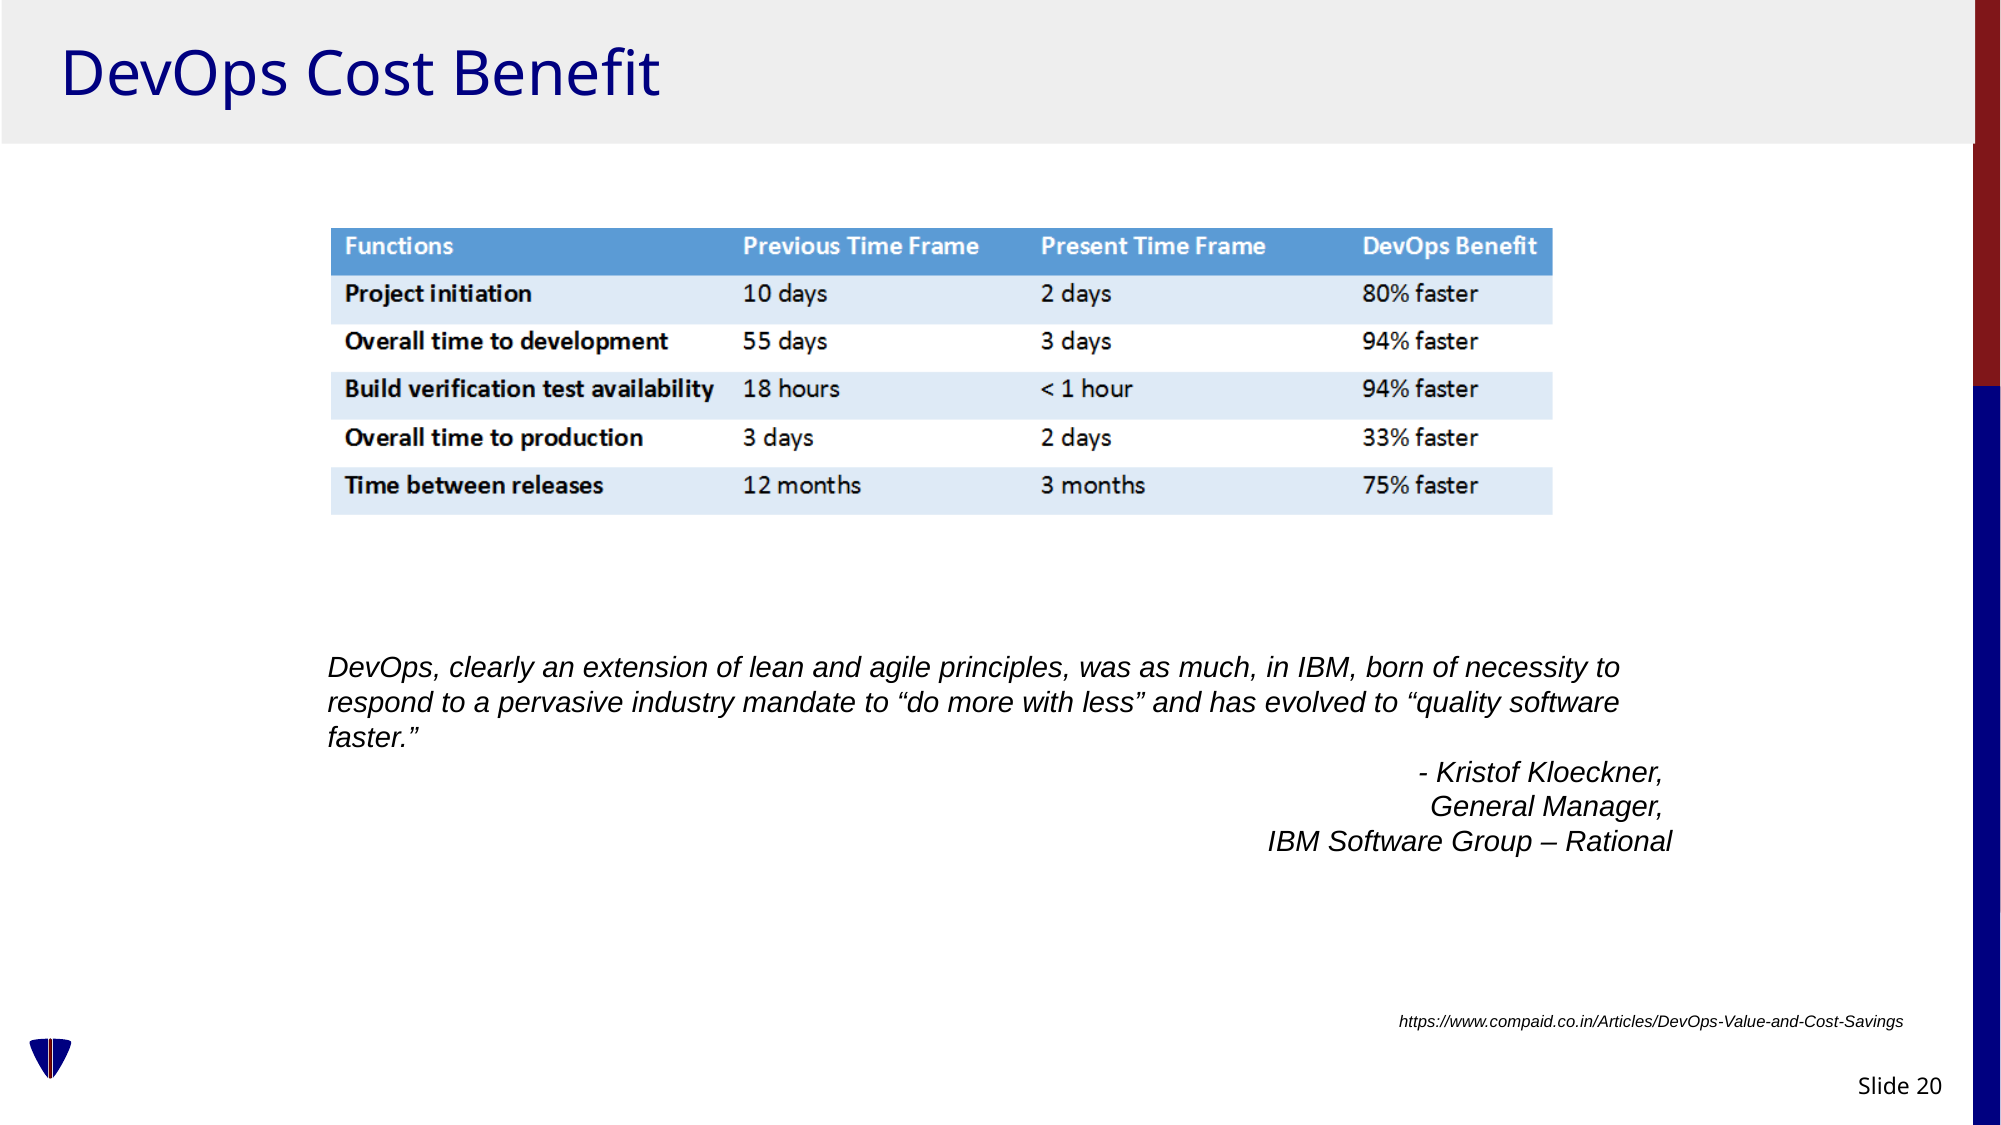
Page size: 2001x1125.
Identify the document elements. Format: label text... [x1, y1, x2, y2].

text_box https://www.compaid.co.in/Articles/DevOps-Value-and-Cost-Savings [918, 1003, 1920, 1039]
text_box DevOps, clearly an extension of lean and agile principles, was as much, in IBM, born of necessity to respond to a pervasive industry mandate to “do more with less” and has evolved to “quality software faster.” - Kristof Kloeckner, General Manager, IBM Software Group – Rational [312, 640, 1688, 901]
picture [331, 228, 1559, 520]
title DevOps Cost Benefit [1, 0, 1976, 144]
